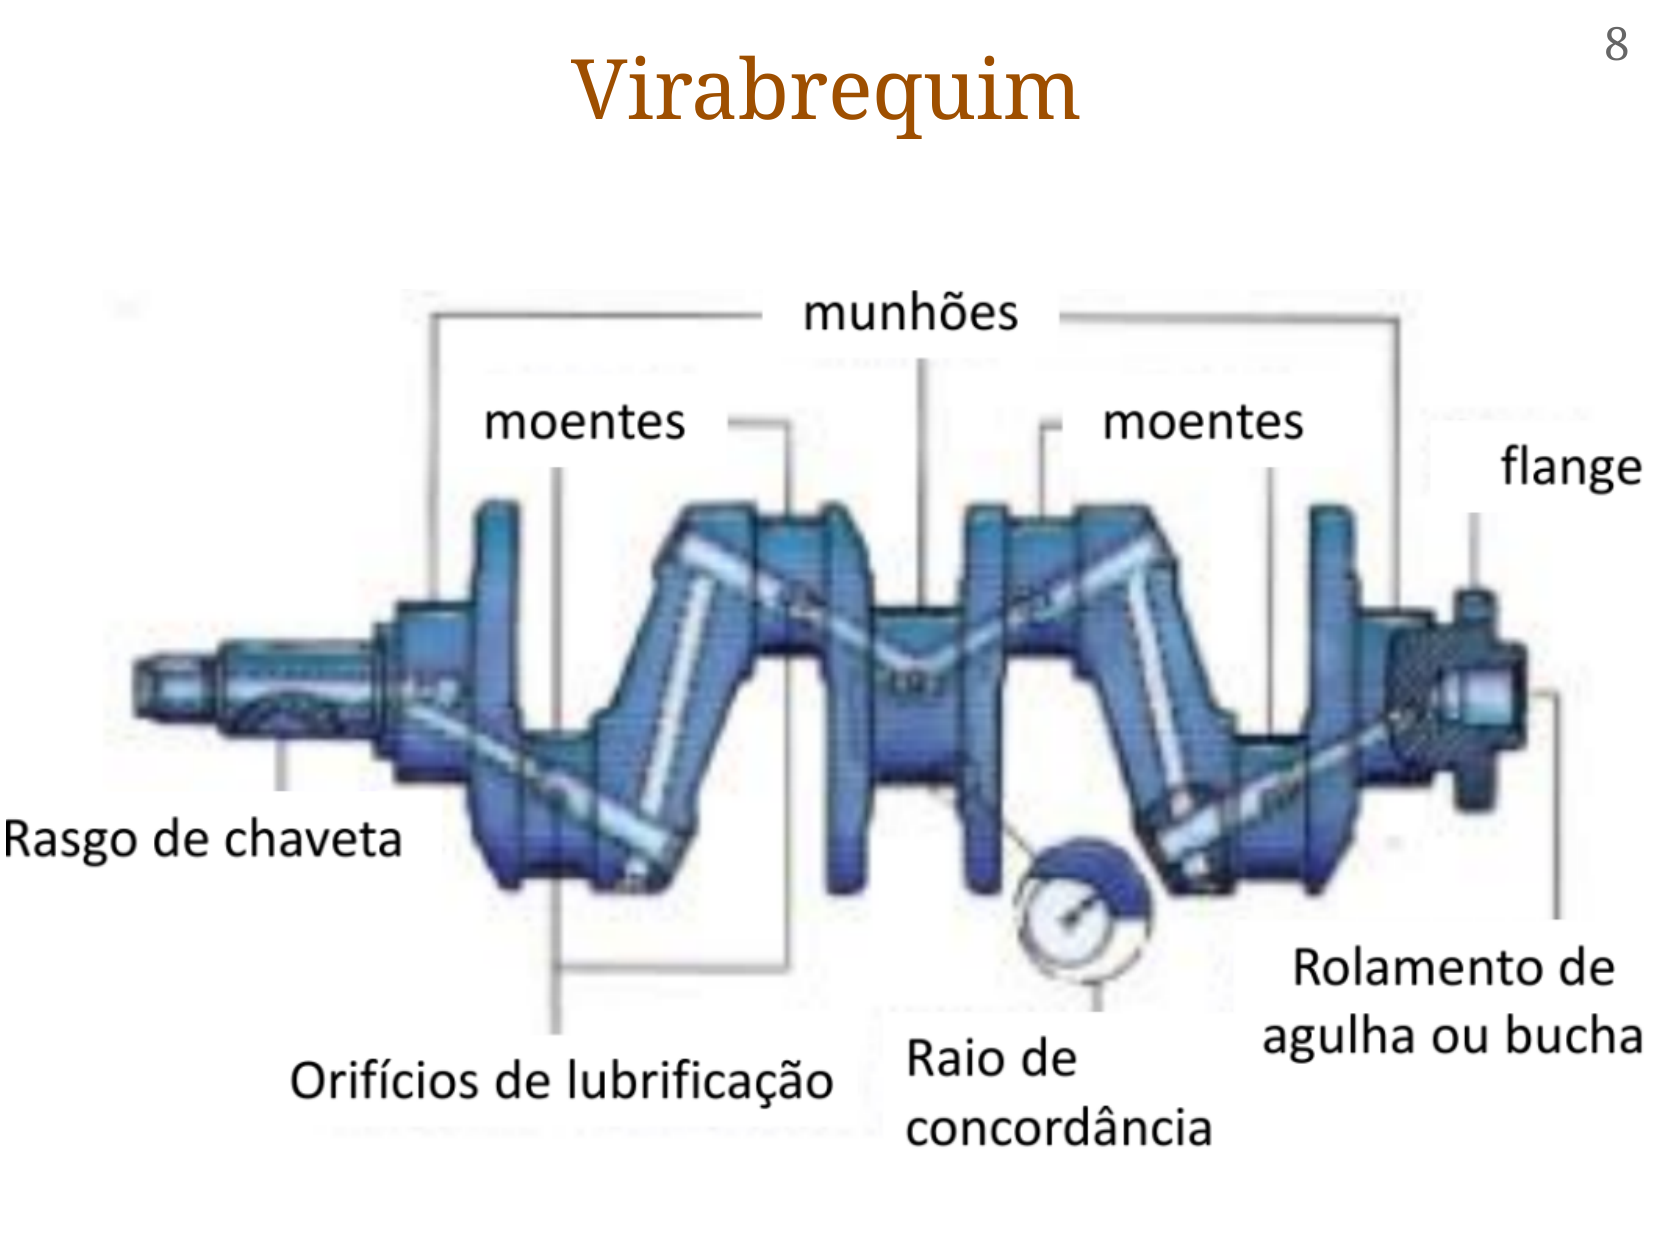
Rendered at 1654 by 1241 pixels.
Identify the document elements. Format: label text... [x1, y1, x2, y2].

picture [6, 289, 1648, 1153]
title Virabrequim [59, 29, 1595, 148]
